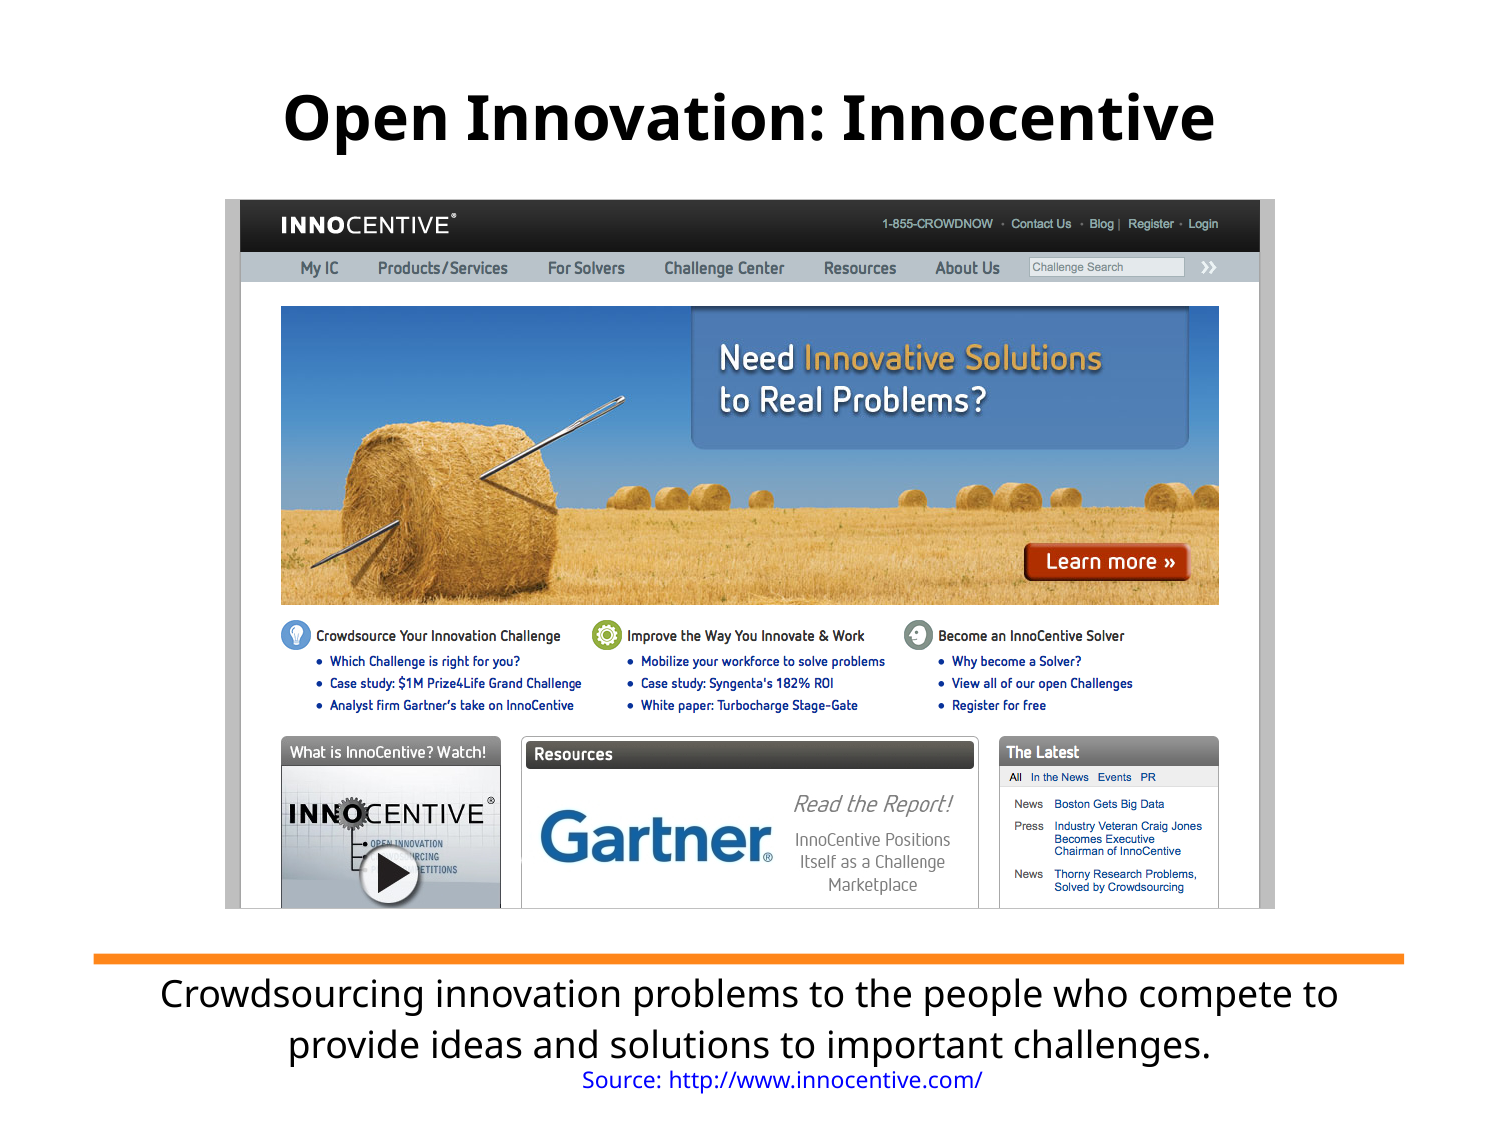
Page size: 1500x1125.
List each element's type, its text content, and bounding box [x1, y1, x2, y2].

title Open Innovation: Innocentive [75, 44, 1426, 188]
text_box Source: http://www.innocentive.com/ [567, 1056, 933, 1098]
picture [0, 0, 1500, 1125]
text_box Crowdsourcing innovation problems to the people who compete to provide ideas and solutions to important challenges. [113, 960, 1388, 1064]
